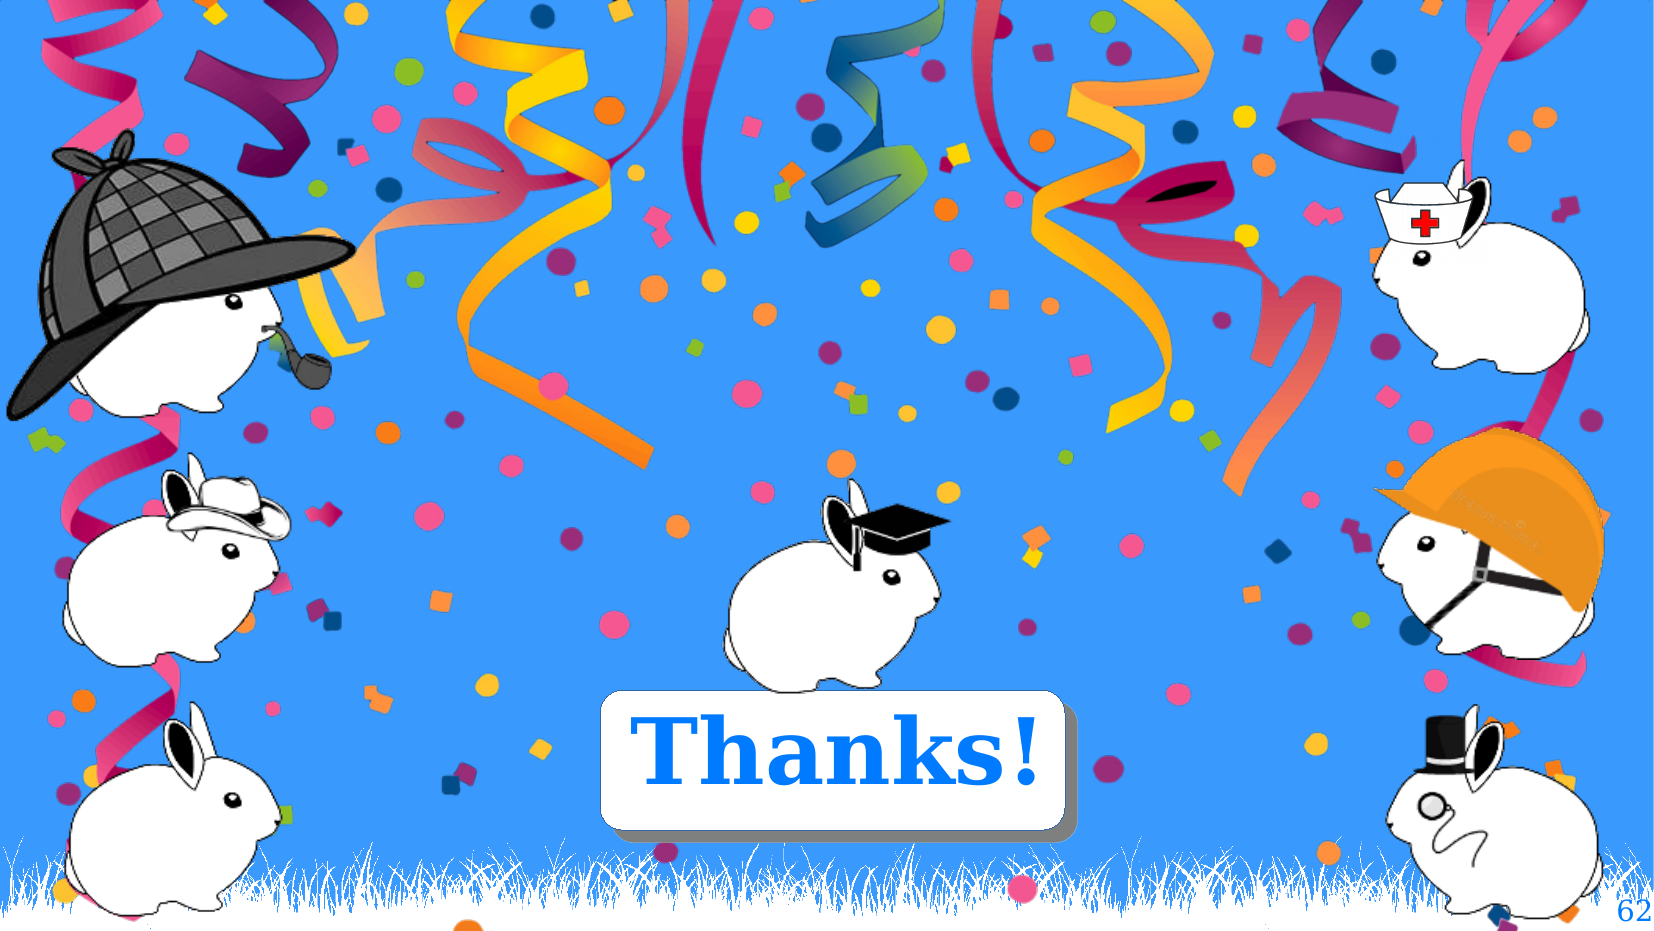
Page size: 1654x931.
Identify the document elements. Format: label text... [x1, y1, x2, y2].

picture [0, 0, 1654, 931]
title Thanks! [94, 674, 1583, 831]
